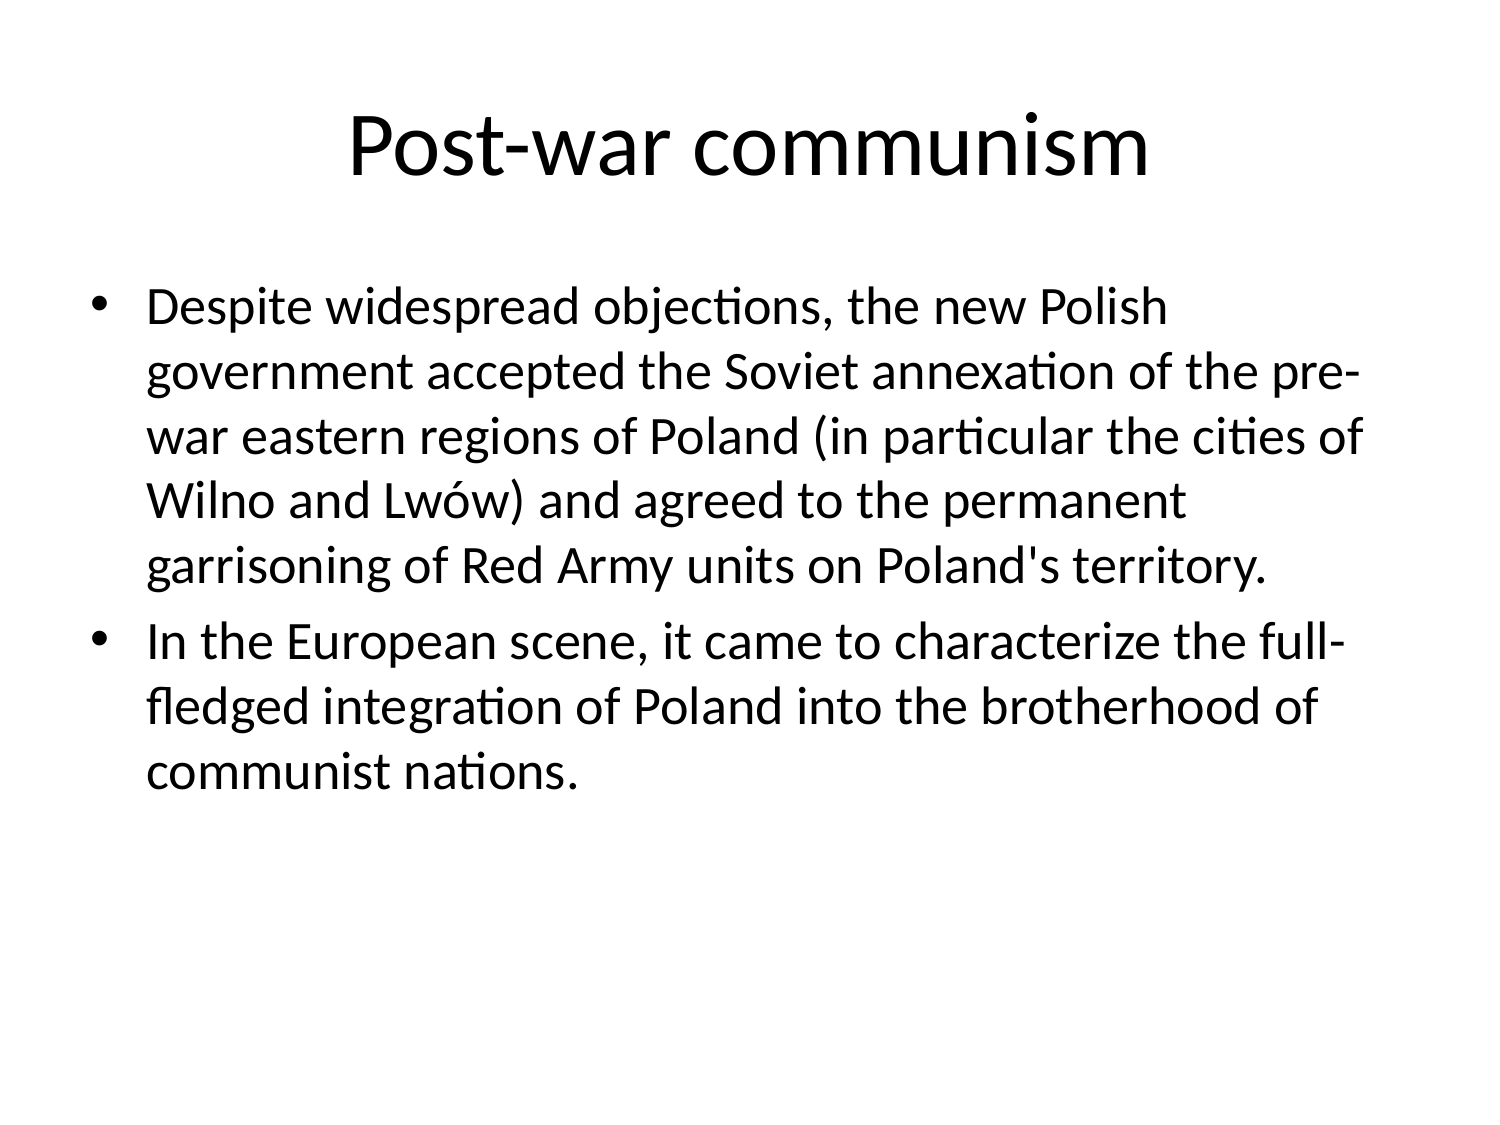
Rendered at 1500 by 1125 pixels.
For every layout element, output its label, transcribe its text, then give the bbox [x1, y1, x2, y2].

list Despite widespread objections, the new Polish government accepted the Soviet annexation of the pre-war eastern regions of Poland (in particular the cities of Wilno and Lwów) and agreed to the permanent garrisoning of Red Army units on Poland's territory. In the European scene, it came to characterize the full-fledged integration of Poland into the brotherhood of communist nations. [75, 262, 1425, 1005]
title Post-war communism [75, 45, 1425, 233]
